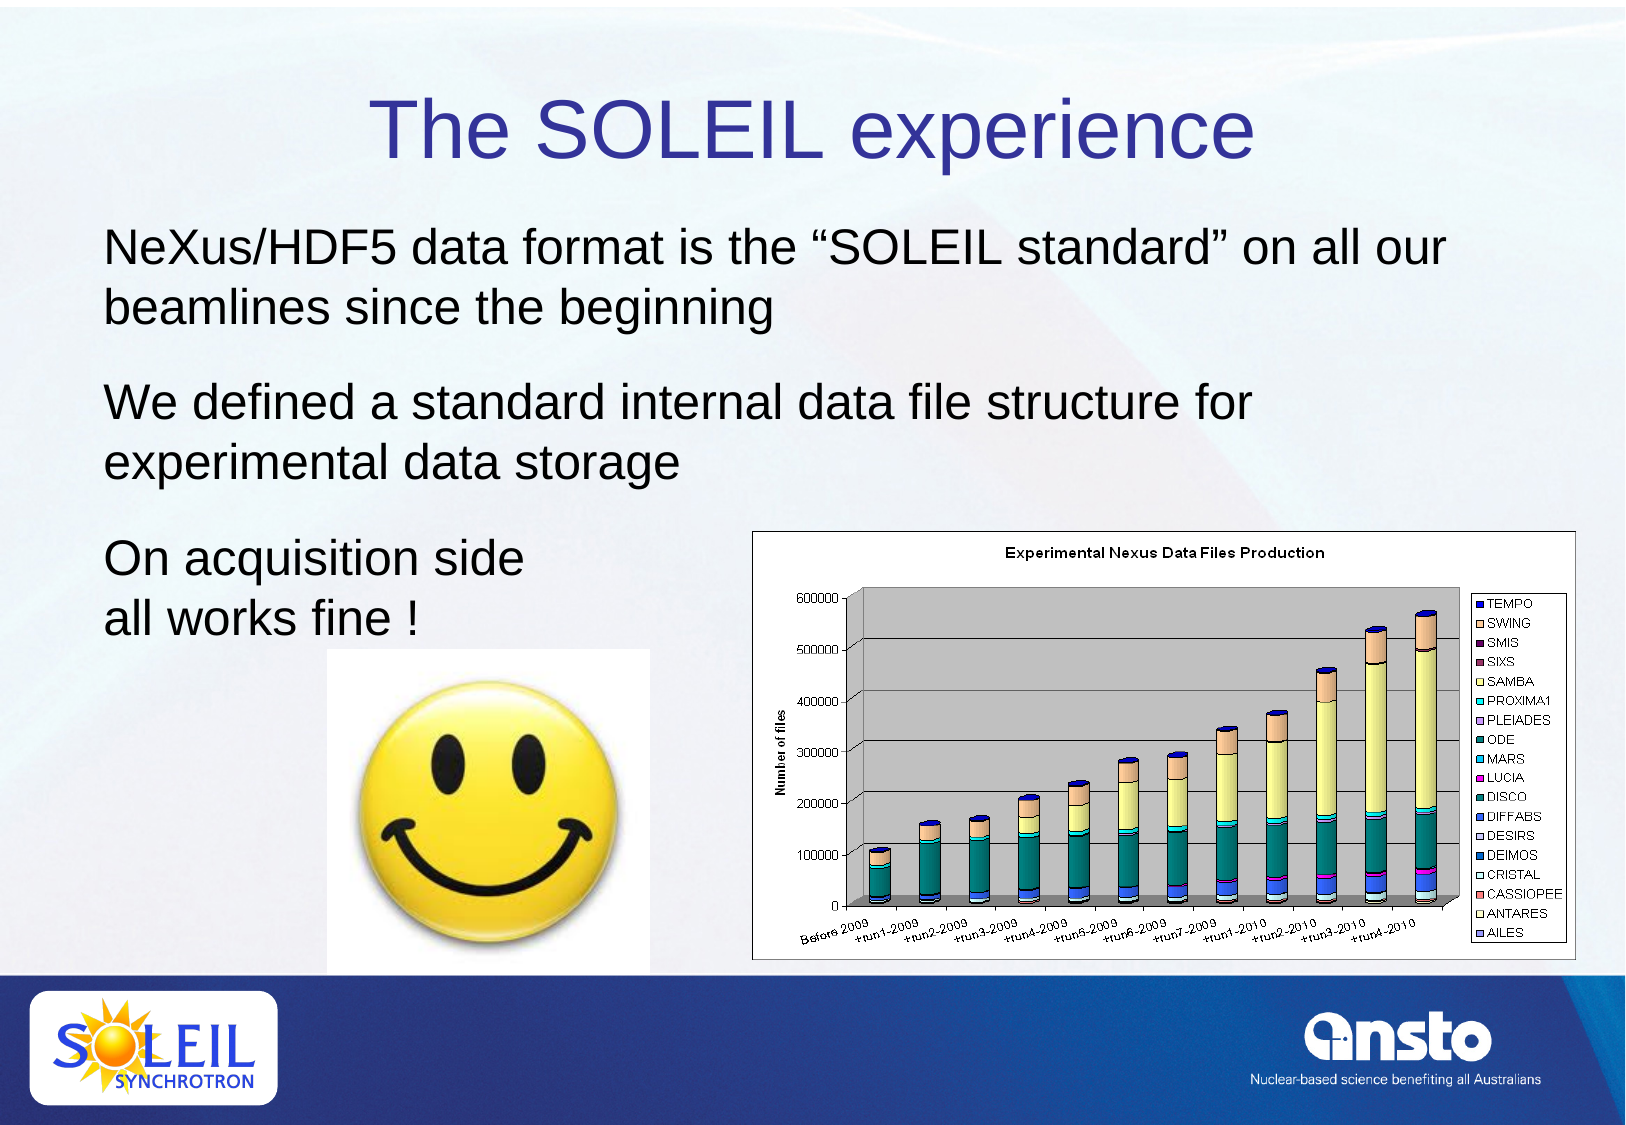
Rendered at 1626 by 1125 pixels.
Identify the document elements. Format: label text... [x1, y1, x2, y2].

text_box The SOLEIL experience [340, 30, 1549, 206]
picture [0, 7, 1626, 1125]
text_box NeXus/HDF5 data format is the “SOLEIL standard” on all our beamlines since the beginning We defined a standard internal data file structure for experimental data storage On acquisition side all works fine ! [88, 206, 1565, 798]
